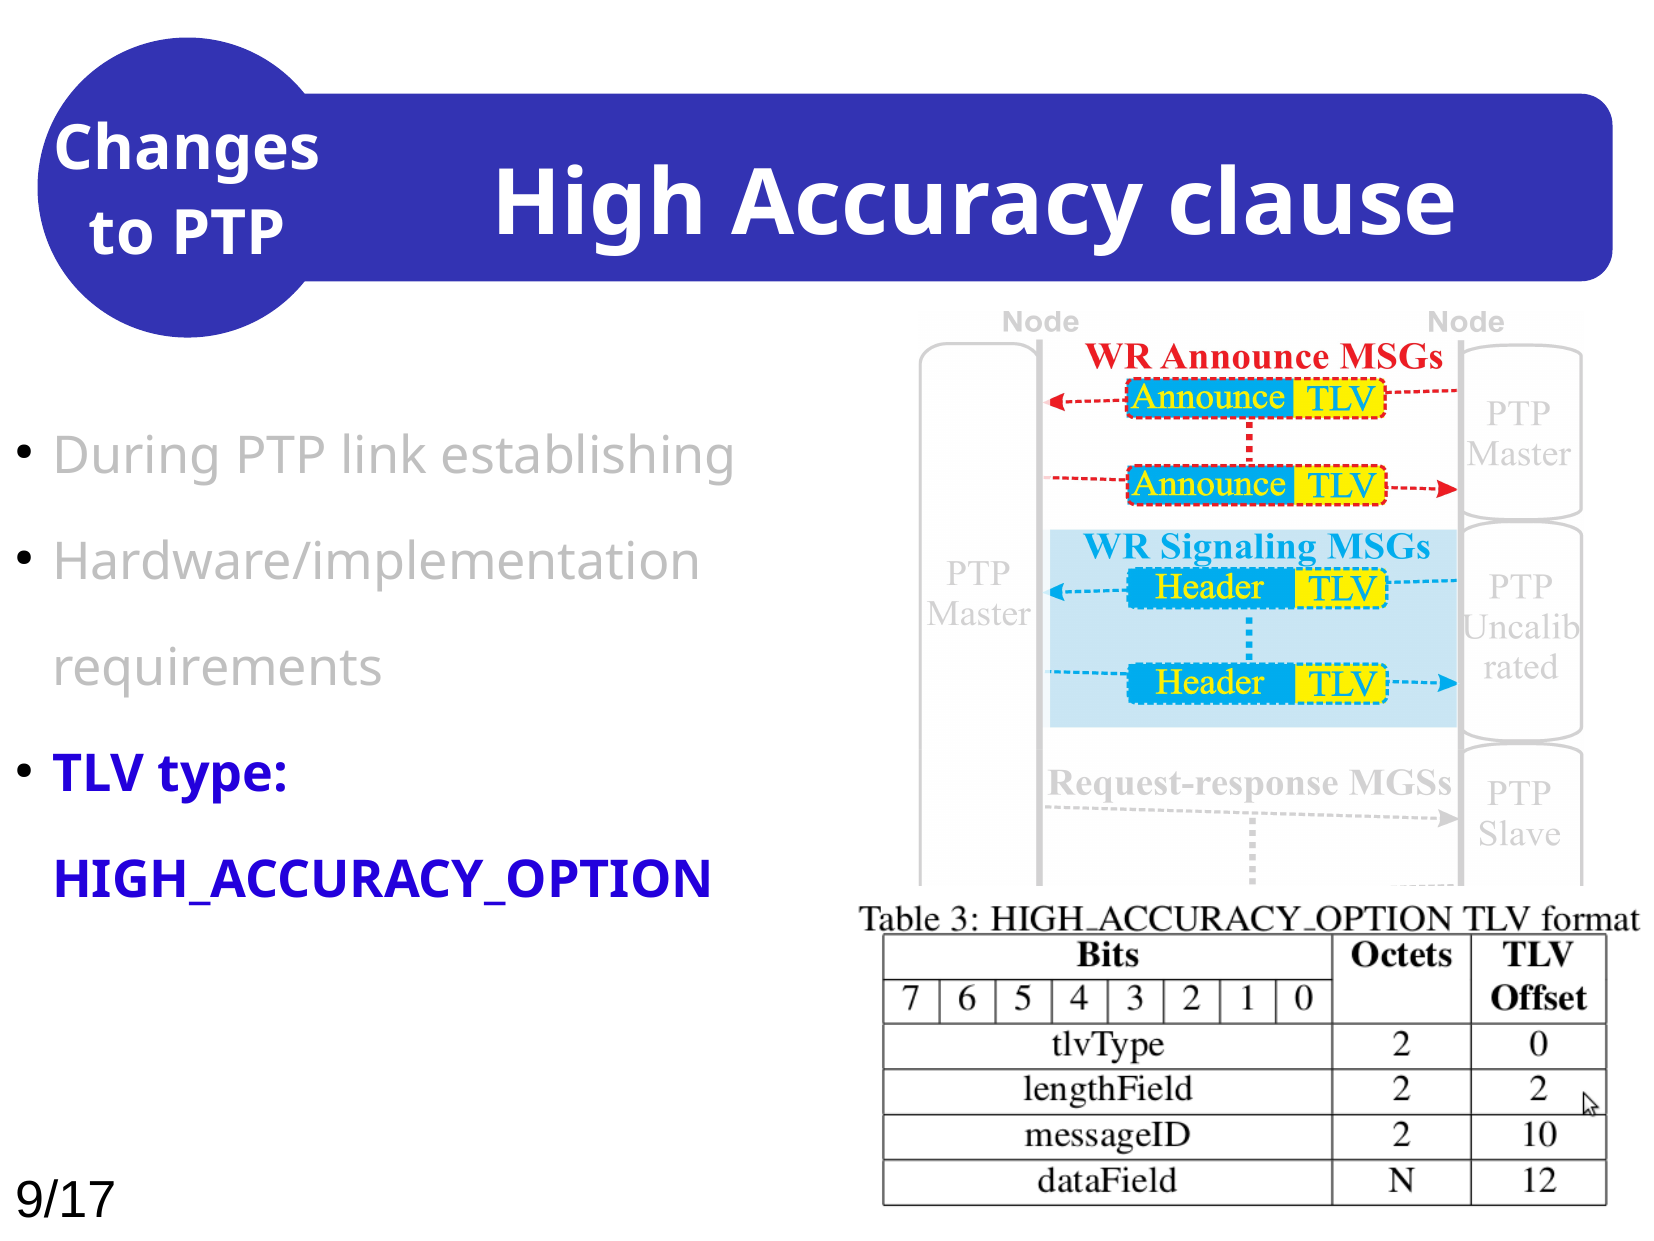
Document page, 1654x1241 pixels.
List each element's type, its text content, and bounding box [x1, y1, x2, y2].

text_box Changes to PTP [37, 37, 338, 338]
text_box [305, 93, 1613, 282]
text_box During PTP link establishing Hardware/implementation requirements TLV type: HIGH_ACCURACY_OPTION [0, 375, 938, 1238]
text_box [787, 299, 1650, 975]
picture [1051, 338, 1456, 749]
text_box High Accuracy clause [476, 128, 1427, 247]
picture [834, 886, 1654, 1215]
text_box 9/17 [0, 1162, 157, 1241]
